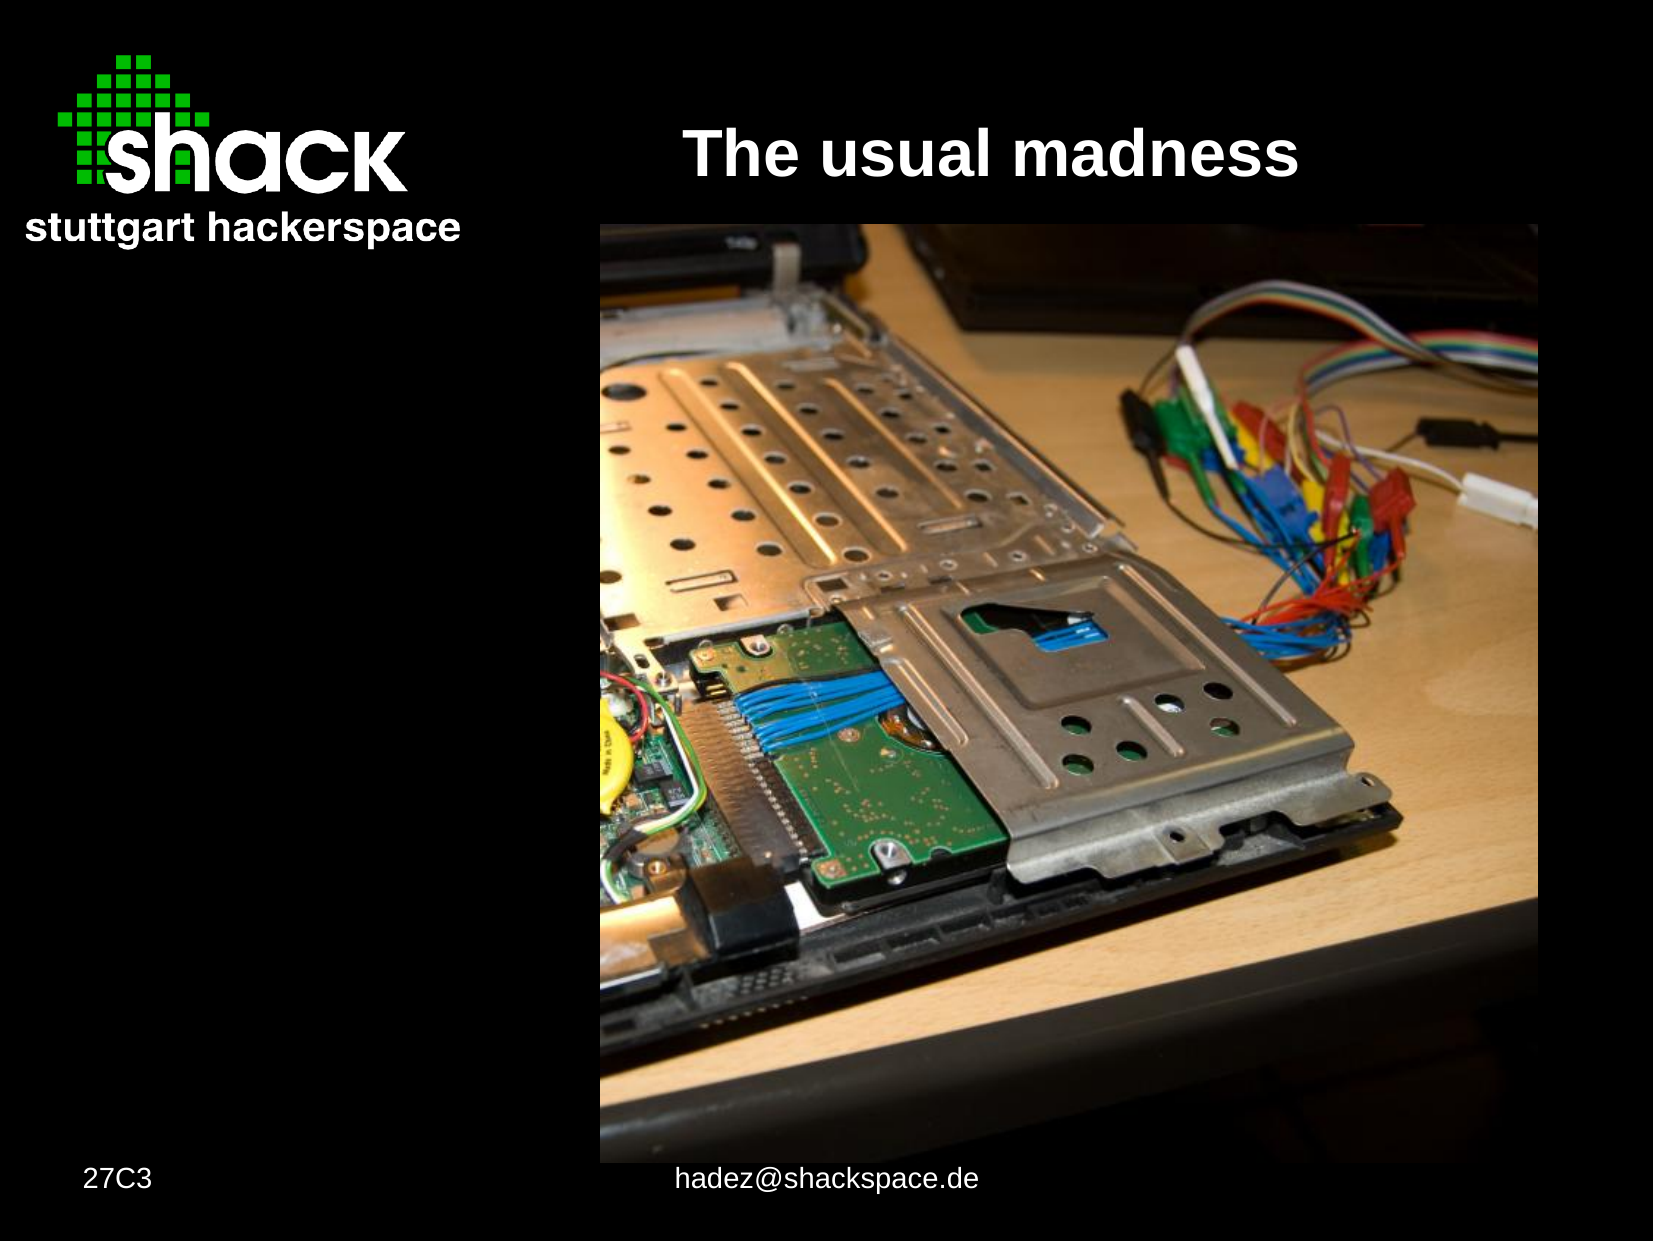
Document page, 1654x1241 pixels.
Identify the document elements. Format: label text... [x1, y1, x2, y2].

picture [600, 224, 1538, 1163]
picture [8, 47, 477, 257]
title The usual madness [412, 49, 1571, 257]
